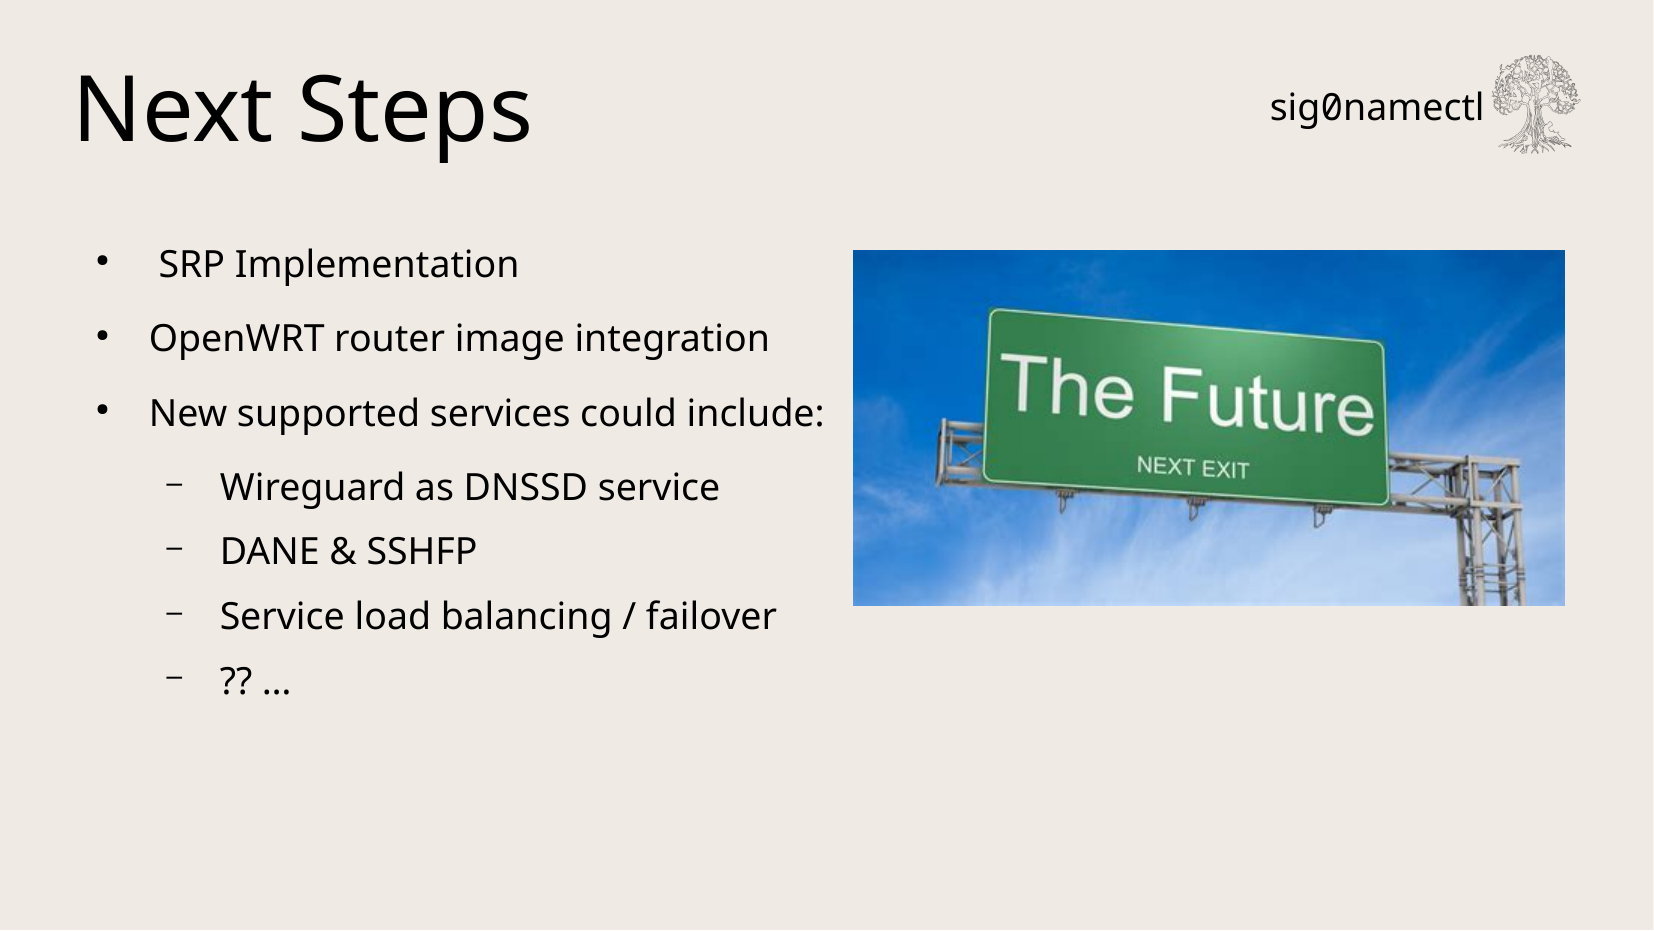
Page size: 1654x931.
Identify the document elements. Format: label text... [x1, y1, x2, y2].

picture [853, 250, 1565, 606]
title Next Steps [72, 46, 1562, 166]
picture [1489, 47, 1582, 160]
title sig0namectl [1269, 56, 1485, 156]
list SRP Implementation OpenWRT router image integration New supported services could include: Wireguard as DNSSD service DANE & SSHFP Service load balancing / failover ?? … [78, 166, 827, 822]
